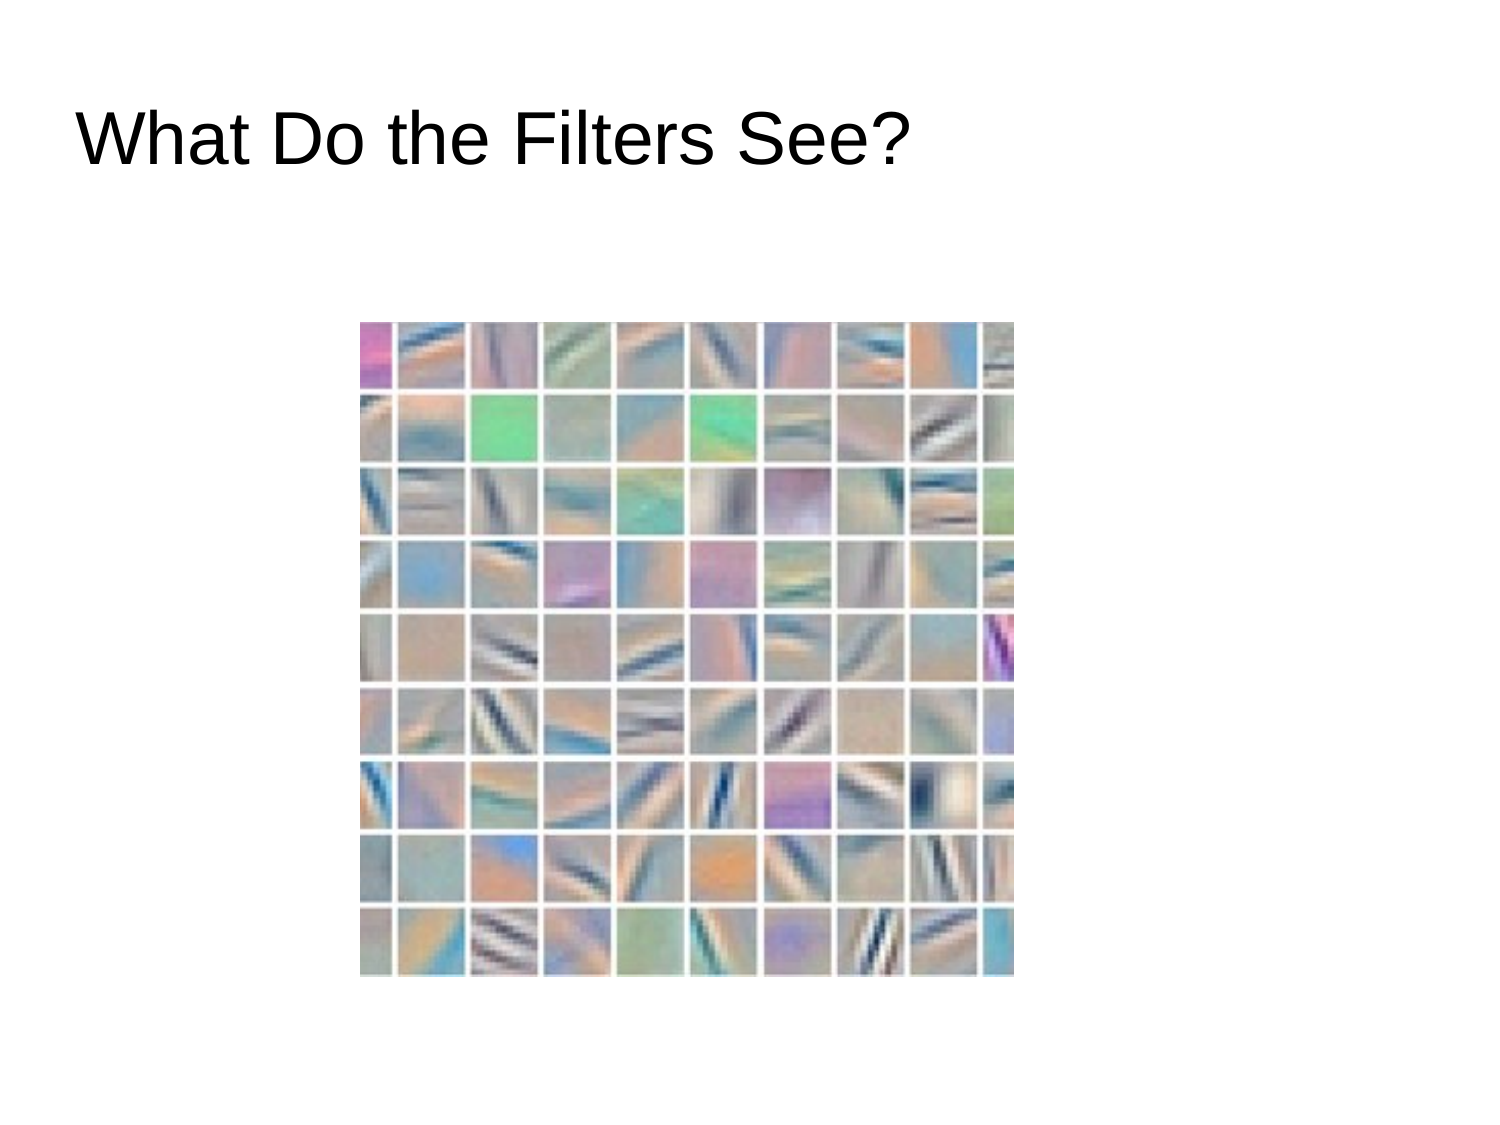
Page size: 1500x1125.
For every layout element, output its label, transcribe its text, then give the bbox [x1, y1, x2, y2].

title What Do the Filters See? [75, 45, 1247, 233]
picture [360, 322, 1014, 977]
